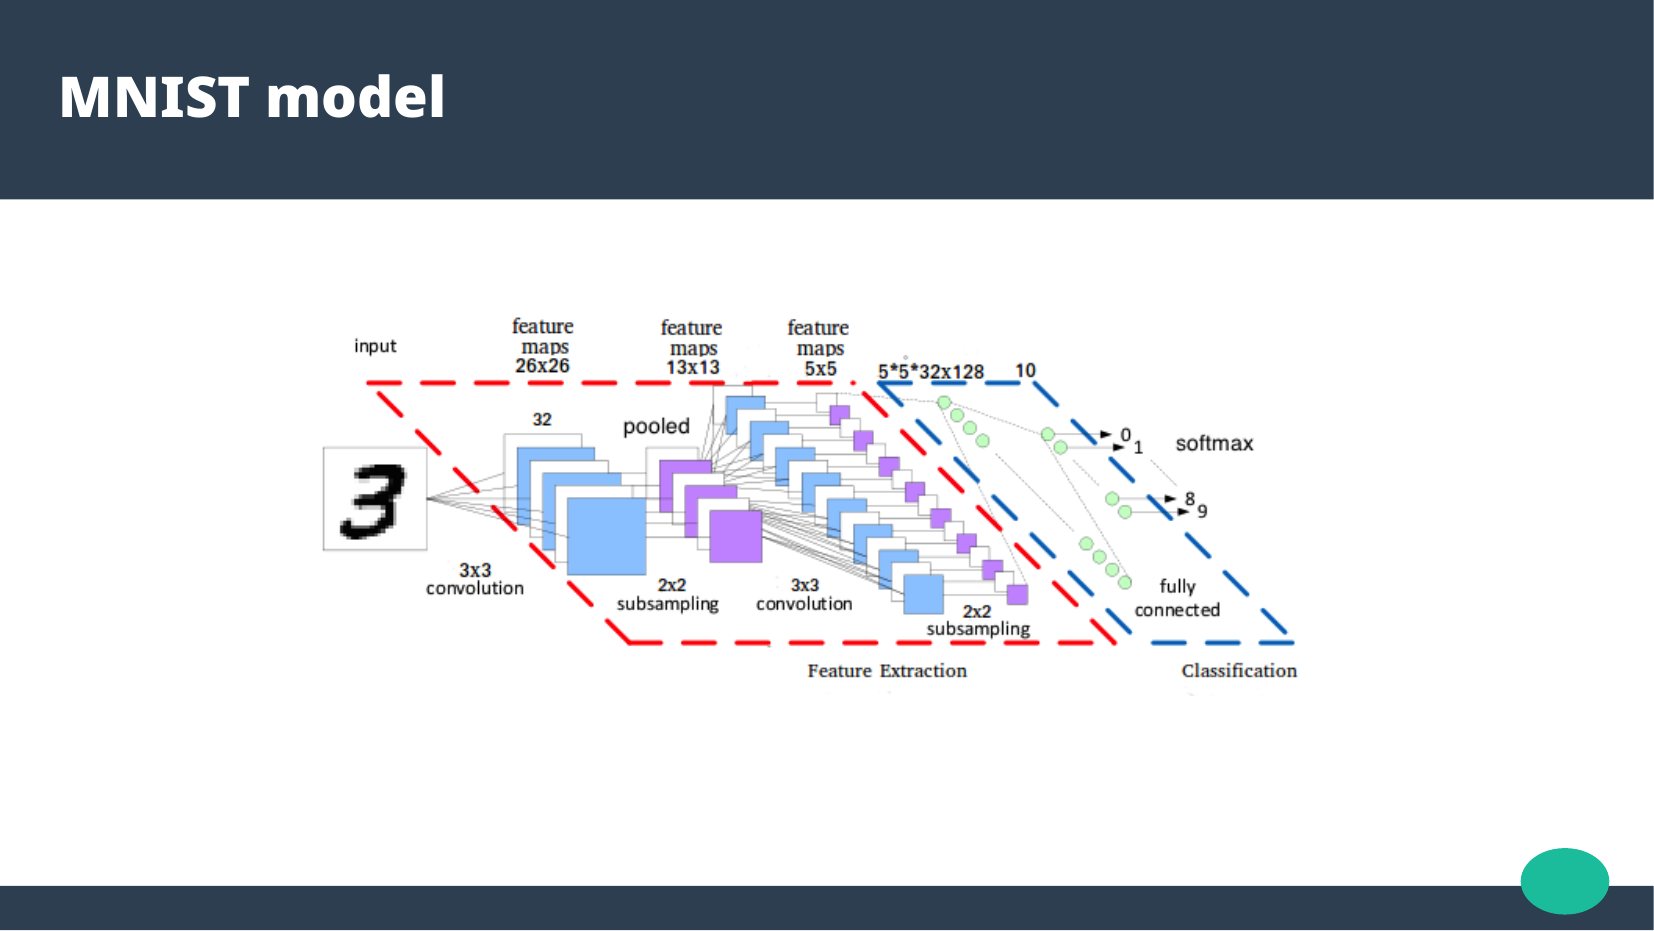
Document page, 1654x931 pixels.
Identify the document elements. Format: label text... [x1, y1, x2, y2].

picture [320, 307, 1312, 708]
title MNIST model [59, 37, 1595, 155]
